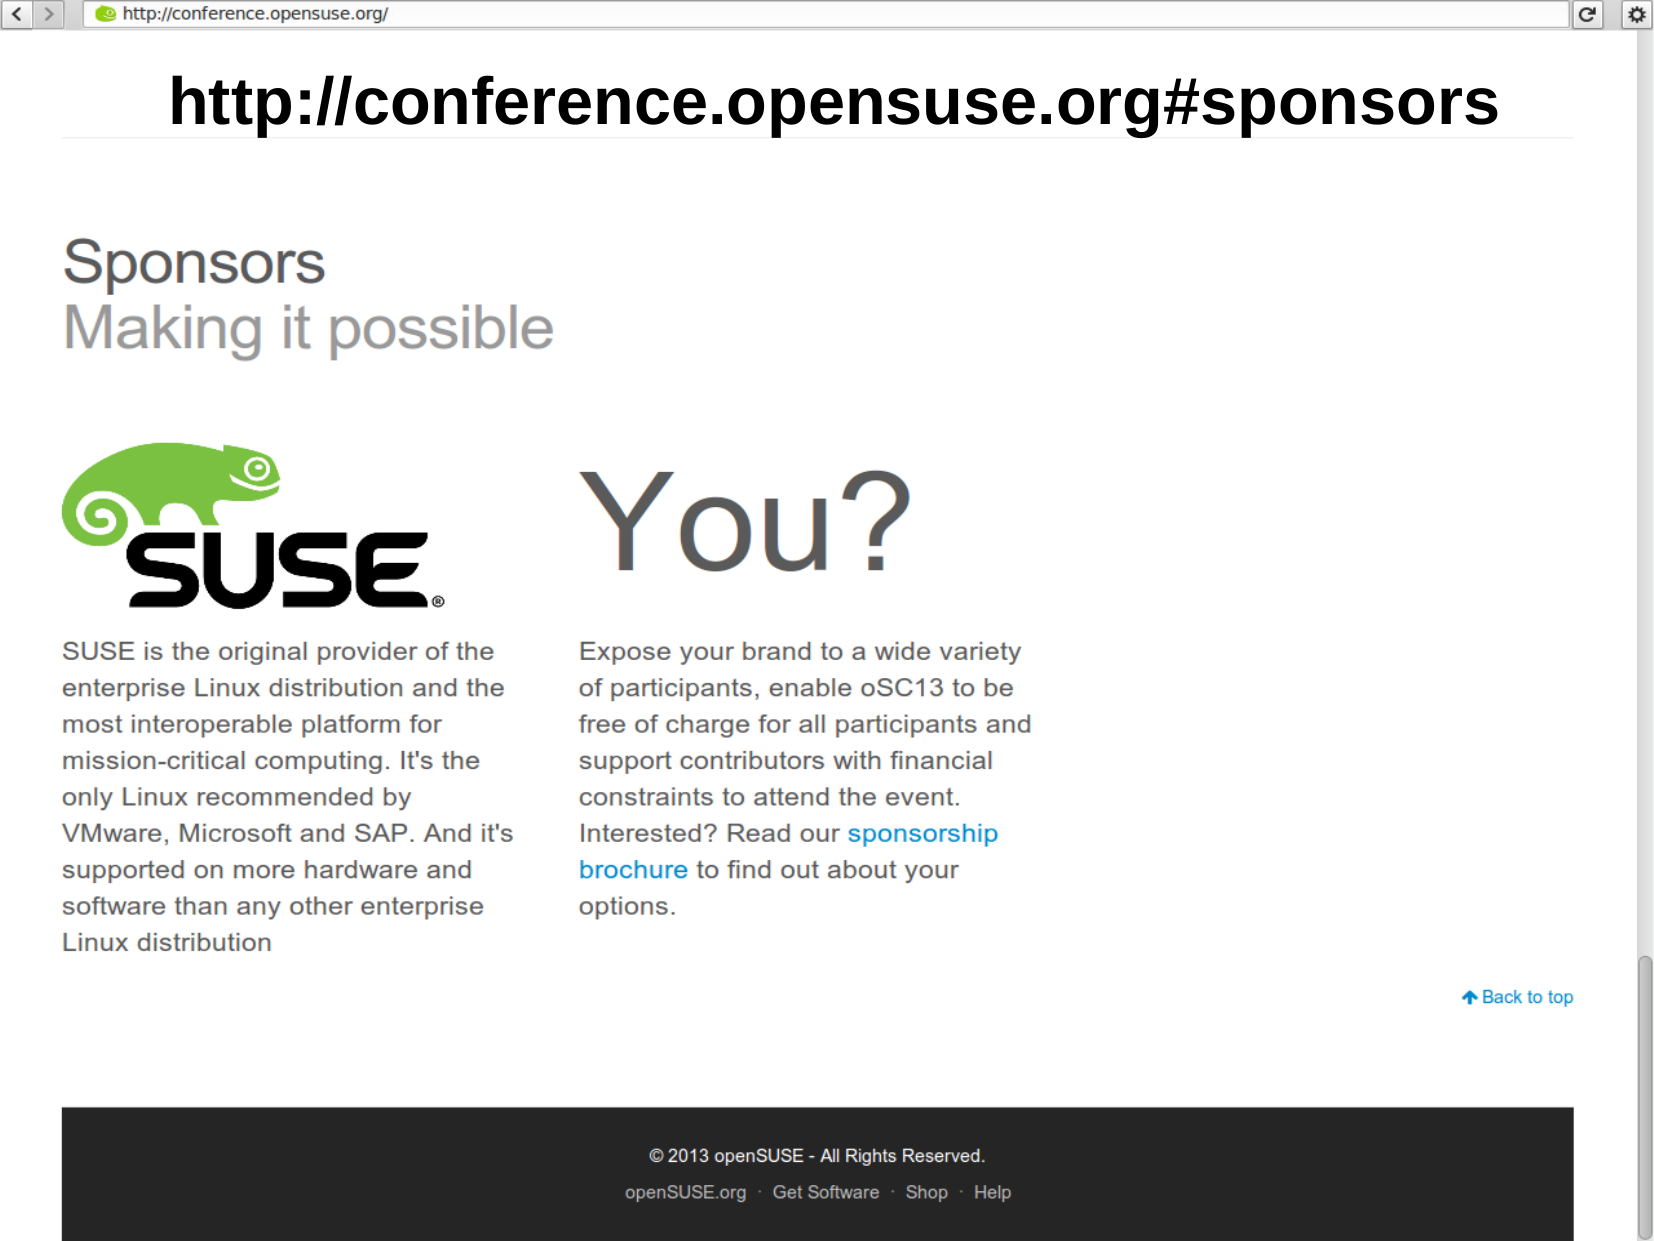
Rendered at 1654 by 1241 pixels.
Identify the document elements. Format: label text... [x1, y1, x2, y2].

picture [0, 0, 1654, 1241]
text_box http://conference.opensuse.org#sponsors [153, 56, 1520, 147]
